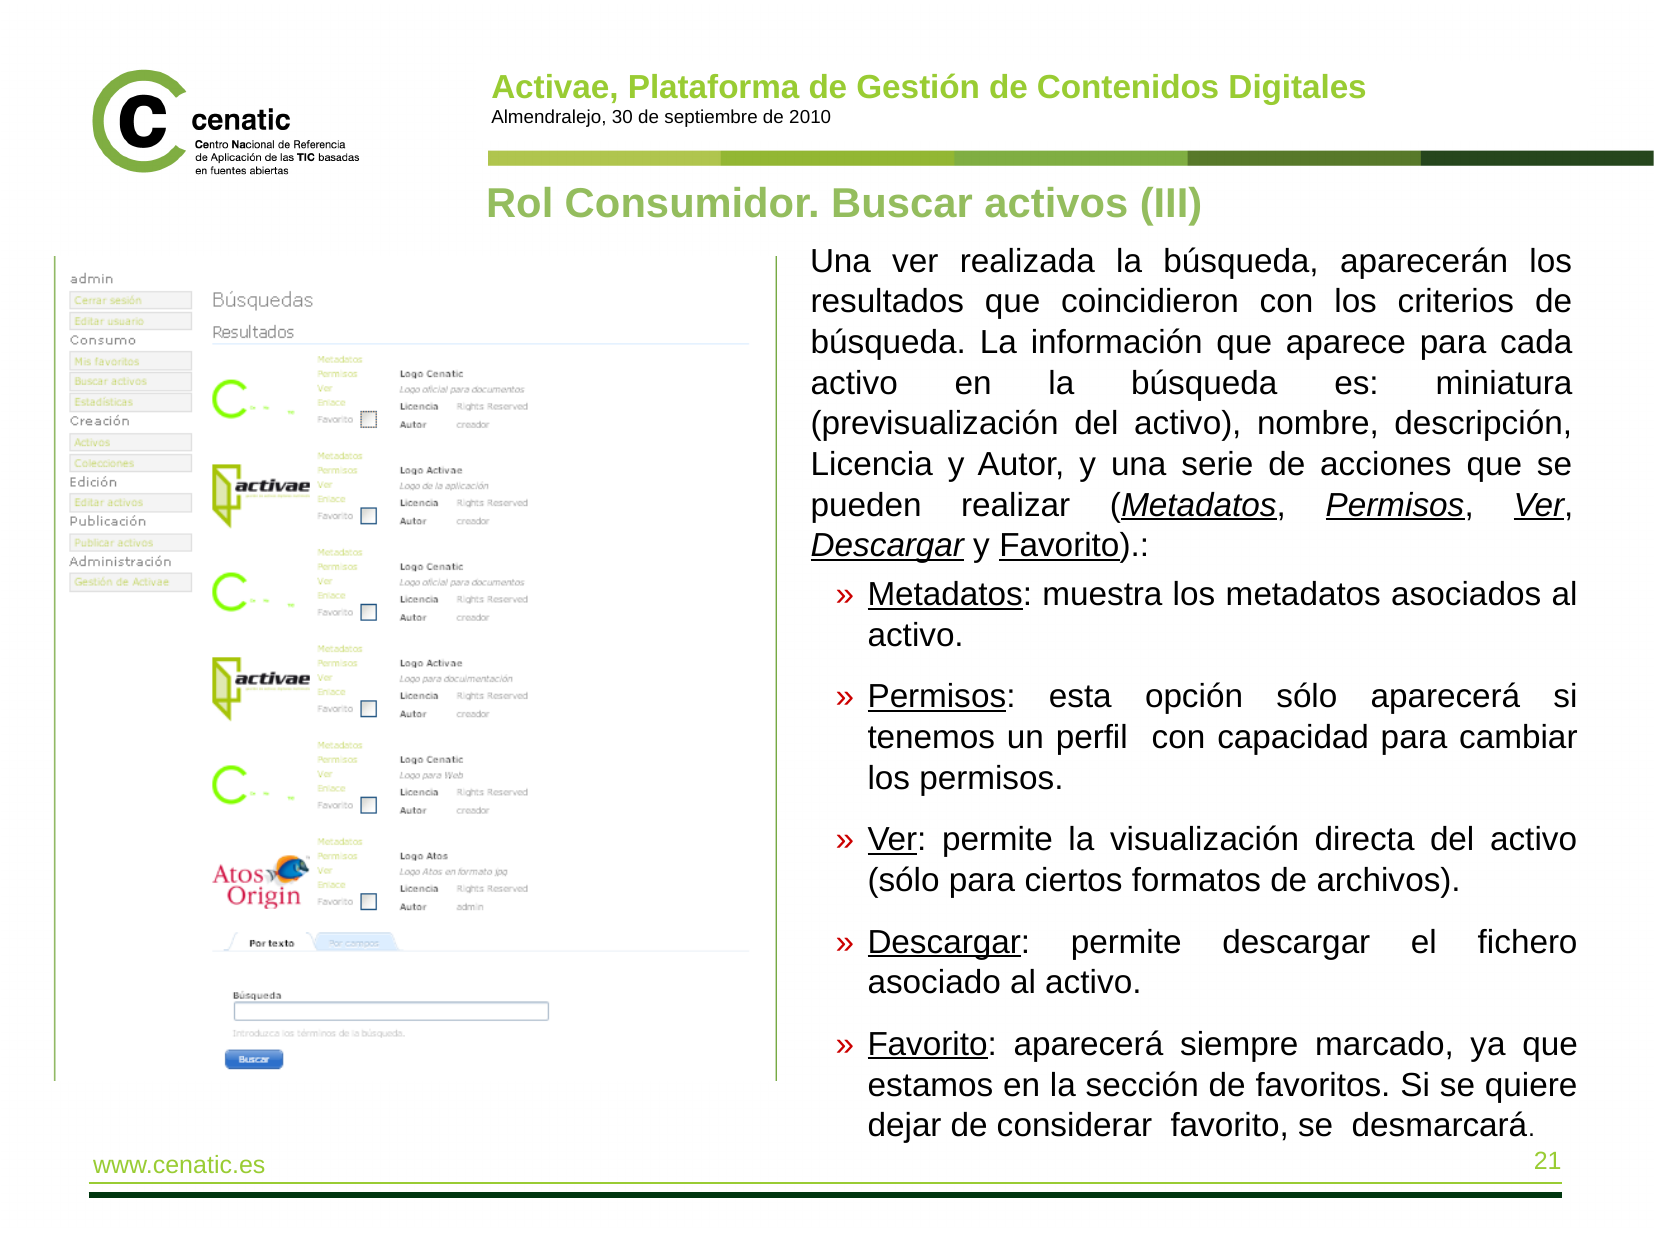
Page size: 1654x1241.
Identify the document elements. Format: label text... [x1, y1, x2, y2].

title Rol Consumidor. Buscar activos (III) [486, 177, 1571, 228]
text_box Una ver realizada la búsqueda, aparecerán los resultados que coincidieron con los criterios de búsqueda. La información que aparece para cada activo en la búsqueda es: miniatura (previsualización del activo), nombre, descripción, Licencia y Autor, y una serie de acciones que se pueden realizar (Metadatos, Permisos, Ver, Descargar y Favorito).: [781, 231, 1589, 590]
picture [1, 4, 1654, 1228]
text_box Metadatos: muestra los metadatos asociados al activo. Permisos: esta opción sólo aparecerá si tenemos un perfil con capacidad para cambiar los permisos. Ver: permite la visualización directa del activo (sólo para ciertos formatos de archivos). Descargar: permite descargar el fichero asociado al activo. Favorito: aparecerá siempre marcado, ya que estamos en la sección de favoritos. Si se quiere dejar de considerar favorito, se desmarcará. [820, 564, 1594, 1114]
